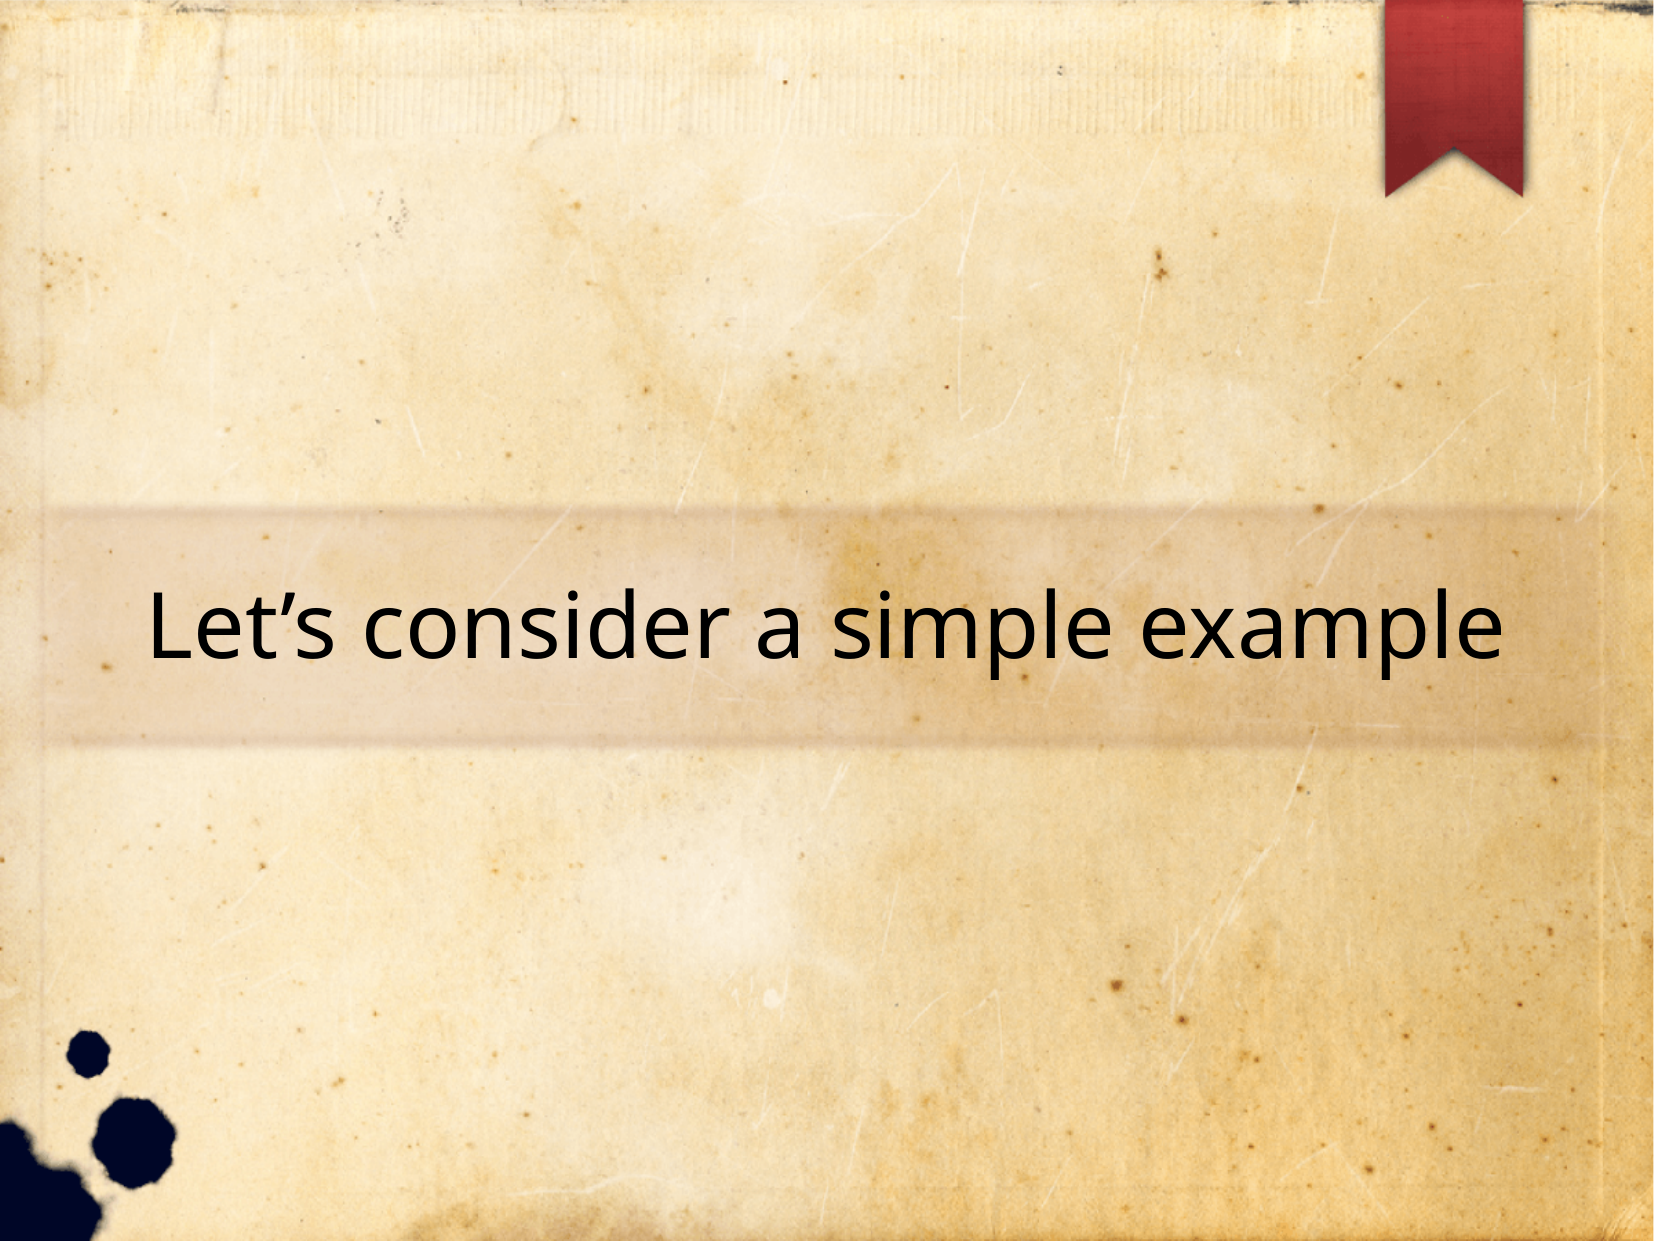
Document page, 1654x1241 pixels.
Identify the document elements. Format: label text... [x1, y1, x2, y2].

title Let’s consider a simple example [82, 519, 1571, 727]
picture [0, 0, 1654, 1241]
